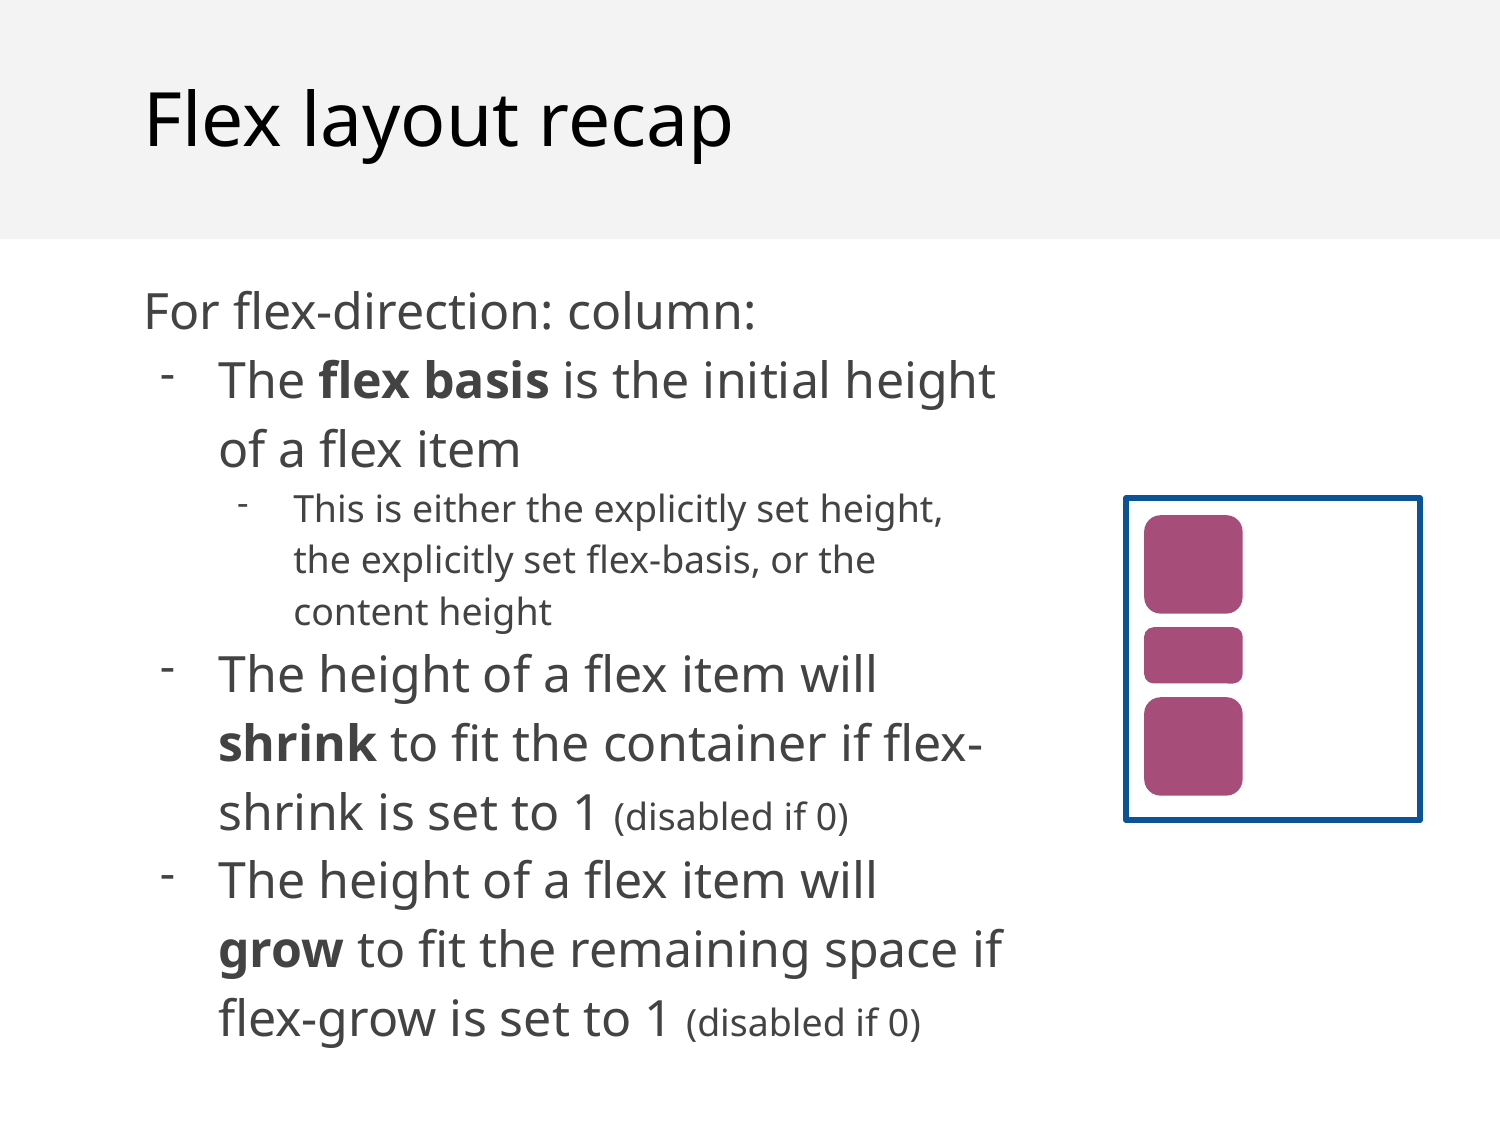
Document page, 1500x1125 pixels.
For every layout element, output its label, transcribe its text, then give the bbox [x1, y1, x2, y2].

title Flex layout recap [128, 56, 1372, 183]
list For flex-direction: column: The flex basis is the initial height of a flex item This is either the explicitly set height, the explicitly set flex-basis, or the content height The height of a flex item will shrink to fit the container if flex-shrink is set to 1 (disabled if 0) The height of a flex item will grow to fit the remaining space if flex-grow is set to 1 (disabled if 0) [128, 255, 1021, 1063]
text_box [1126, 498, 1420, 821]
